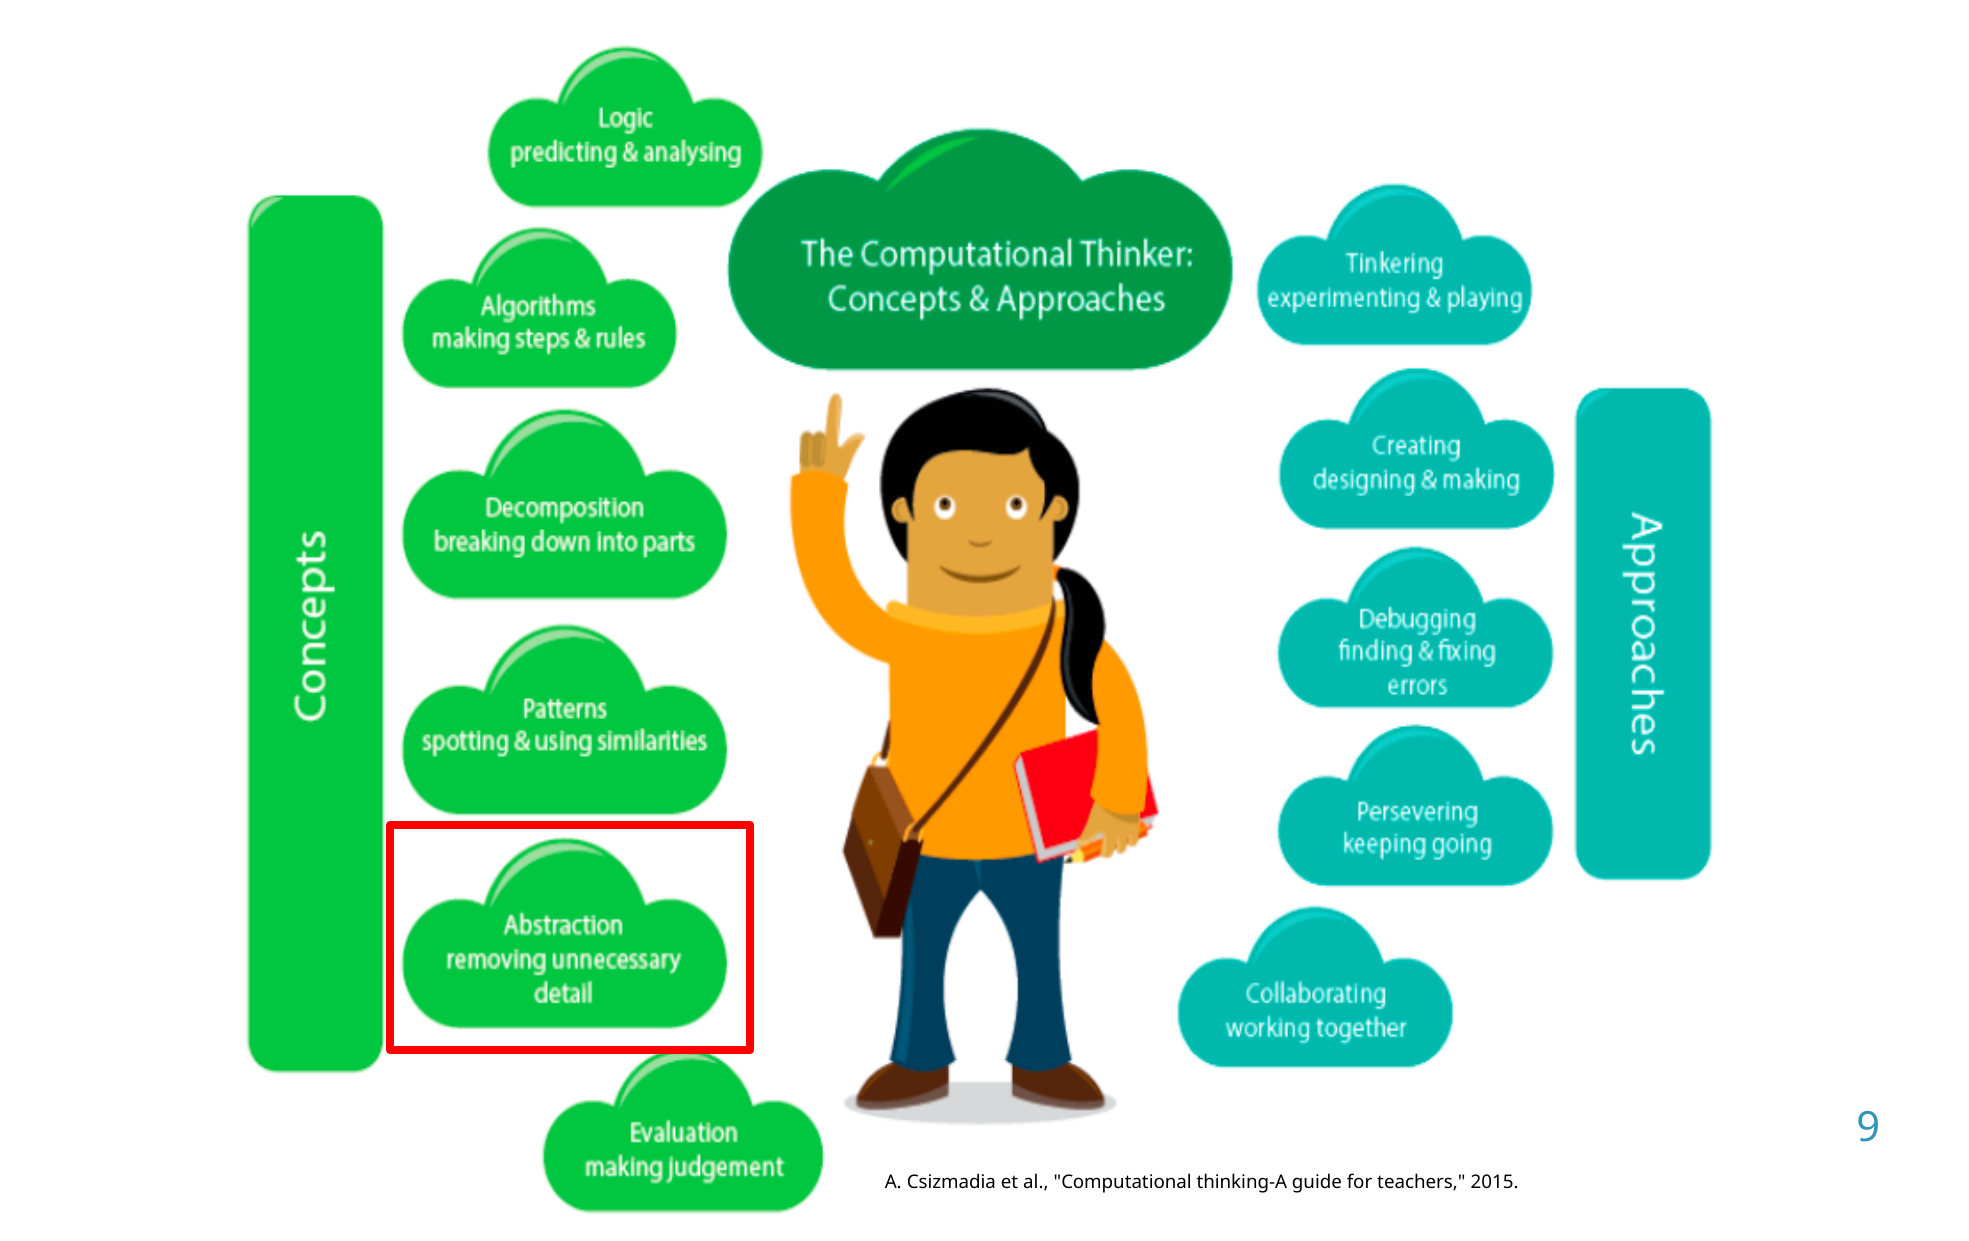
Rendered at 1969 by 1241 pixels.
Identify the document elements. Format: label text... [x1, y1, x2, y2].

text_box A. Csizmadia et al., "Computational thinking-A guide for teachers," 2015. [869, 1133, 1969, 1200]
picture [225, 0, 1744, 1241]
text_box <number> [1744, 1069, 1896, 1133]
